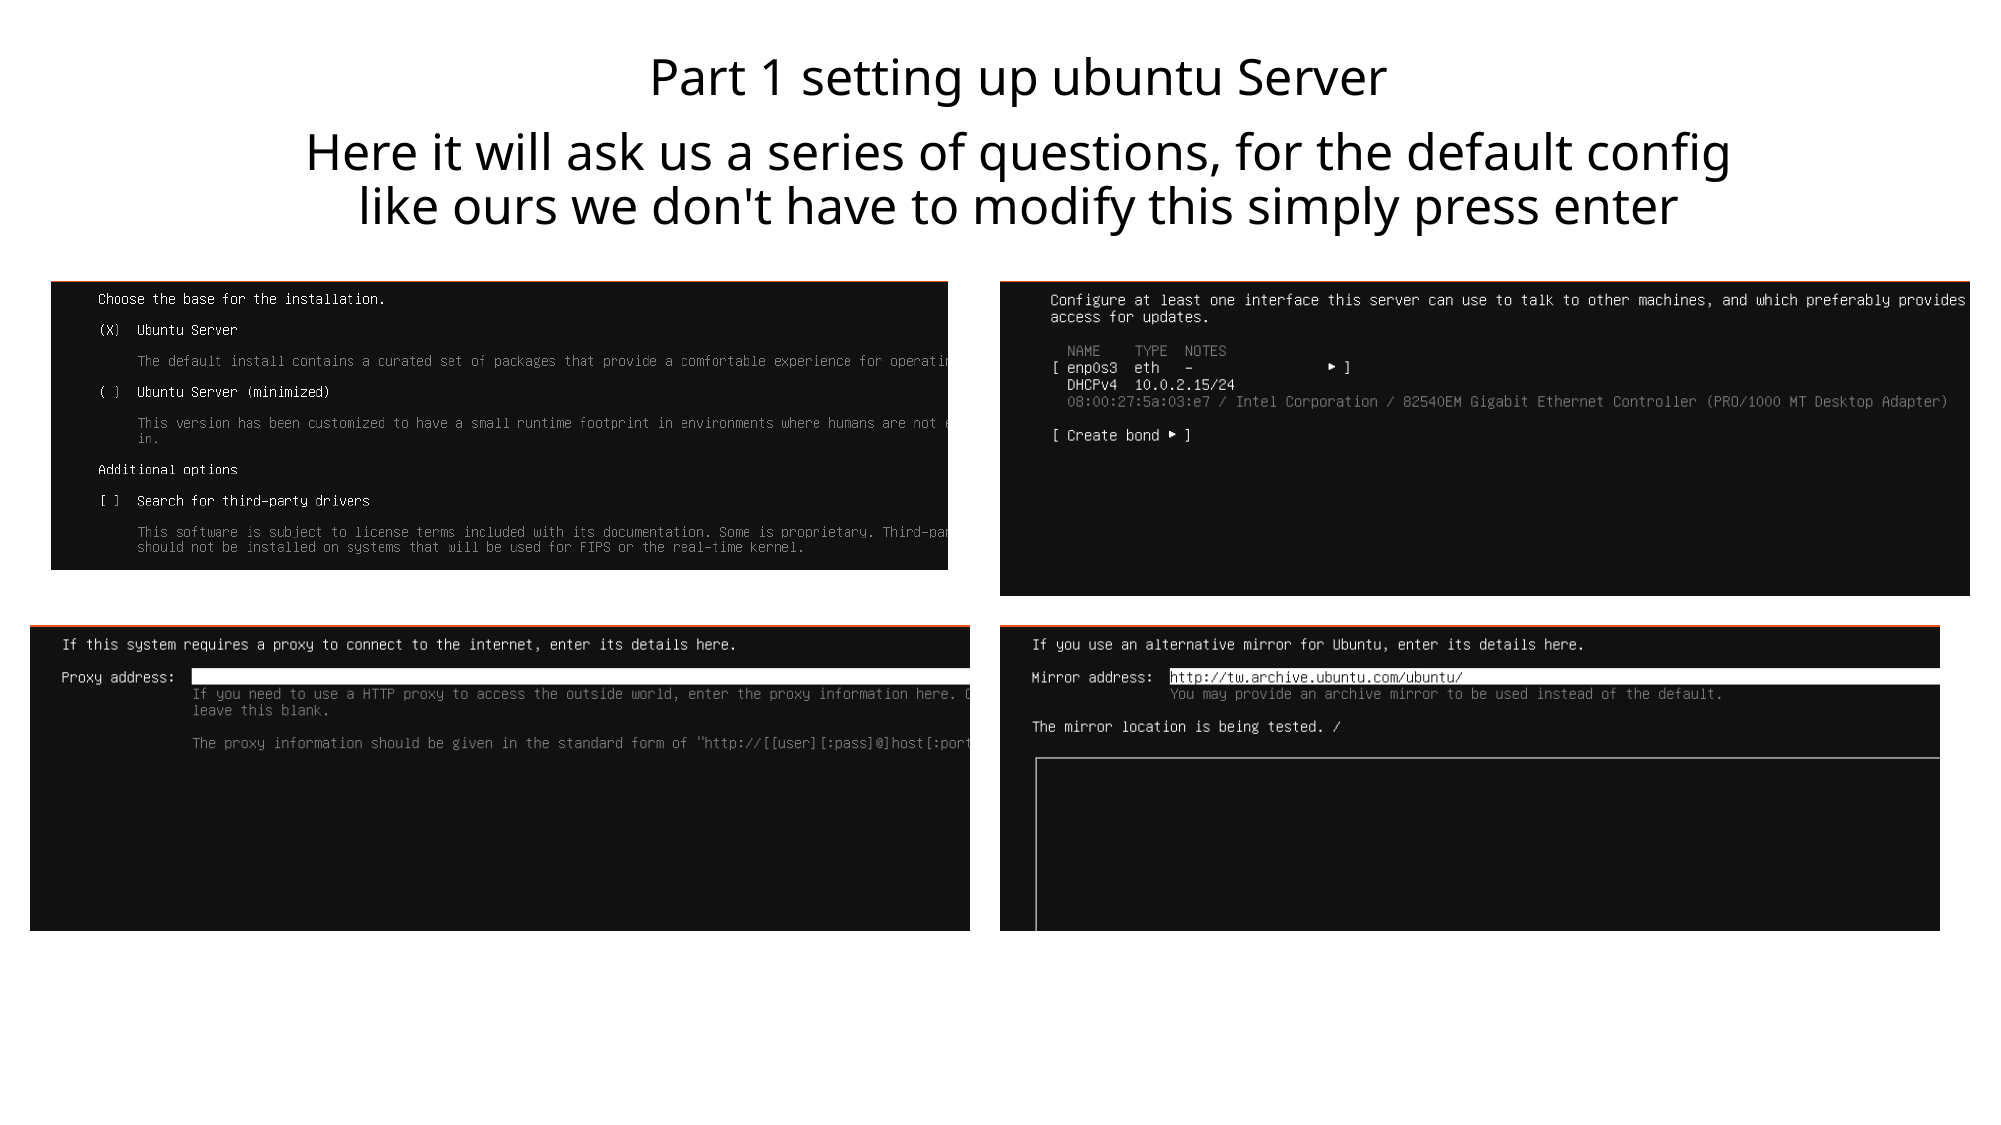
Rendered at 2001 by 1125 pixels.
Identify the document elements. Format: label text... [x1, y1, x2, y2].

picture [1000, 625, 1940, 931]
picture [1000, 281, 1970, 596]
subtitle Part 1 setting up ubuntu Server Here it will ask us a series of questions, for the default config like ours we don't have to modify this simply press enter [269, 45, 1770, 271]
picture [51, 281, 948, 570]
picture [30, 625, 970, 931]
